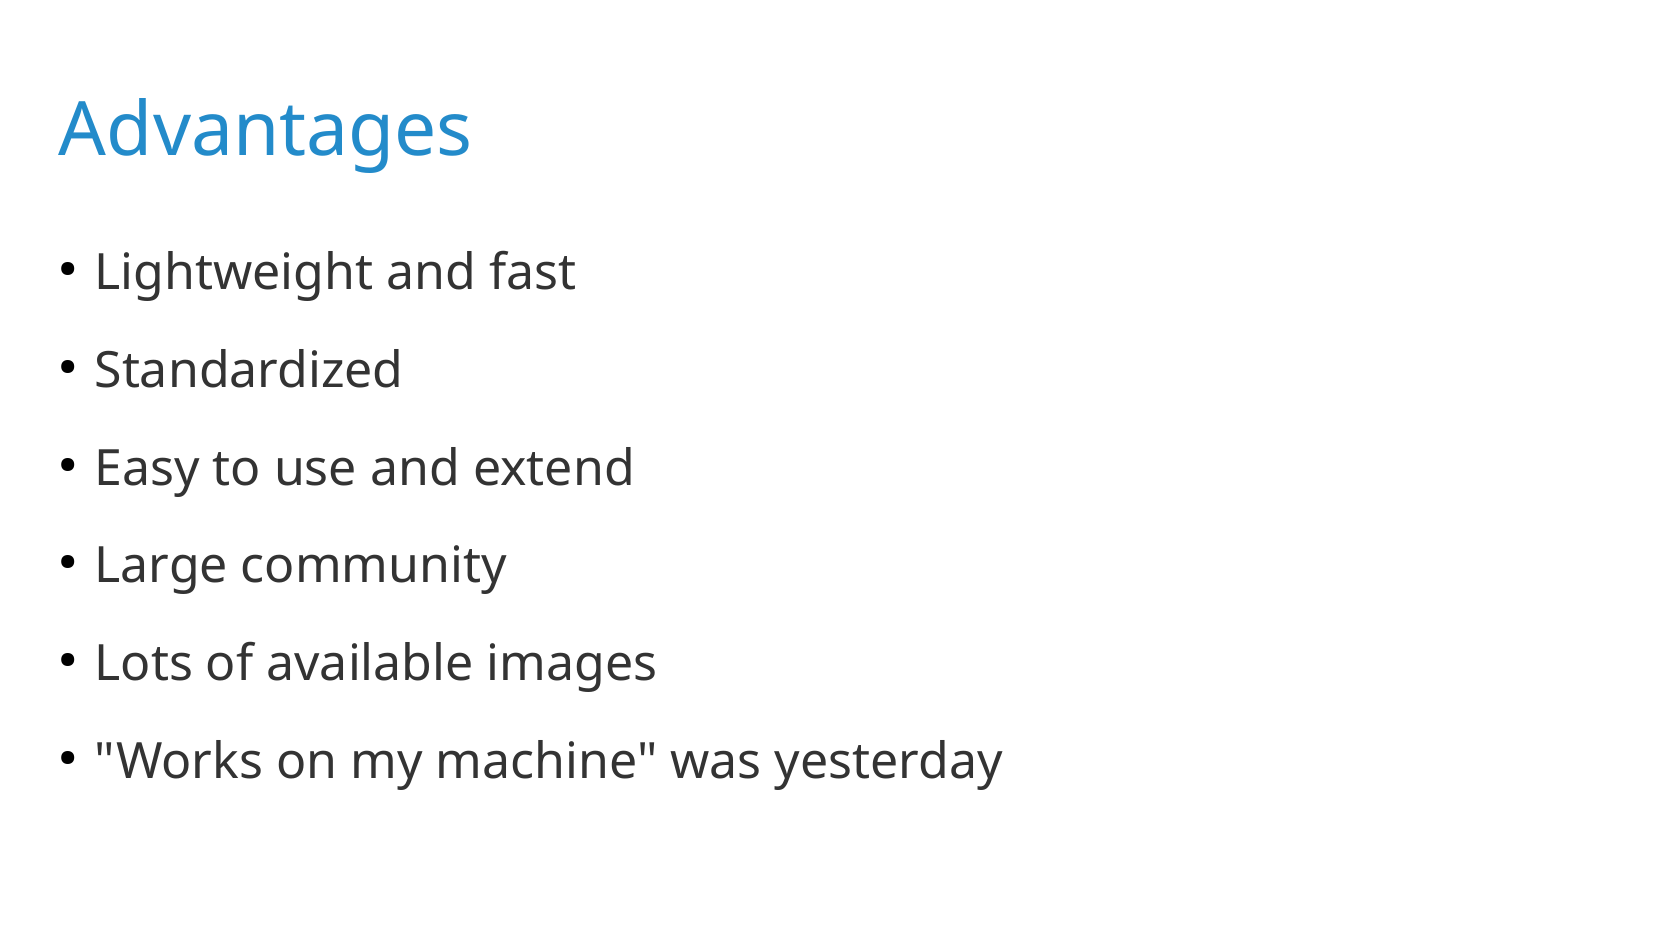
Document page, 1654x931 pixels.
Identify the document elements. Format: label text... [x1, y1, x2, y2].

title Advantages [59, 59, 1595, 178]
list Lightweight and fast Standardized Easy to use and extend Large community Lots of available images "Works on my machine" was yesterday [59, 236, 1595, 768]
